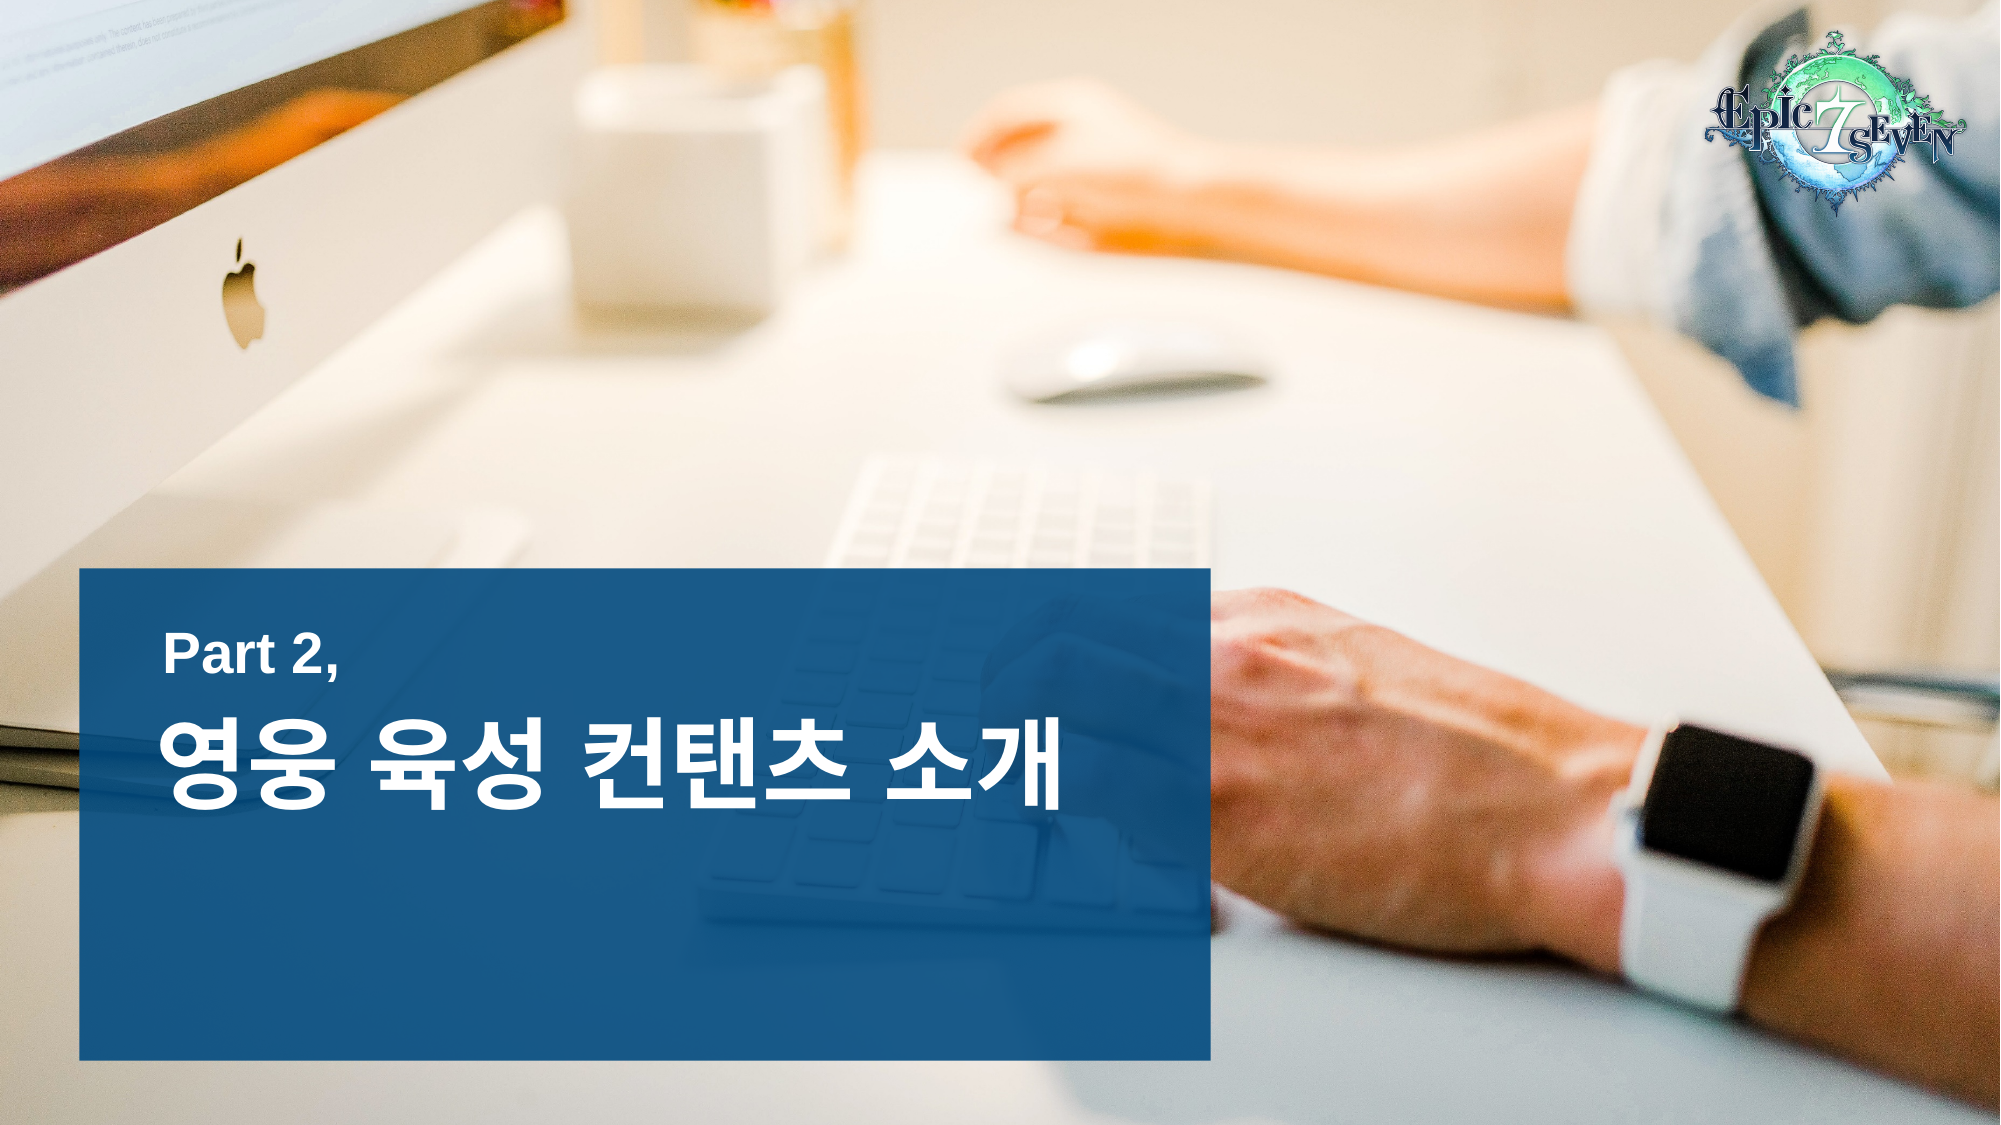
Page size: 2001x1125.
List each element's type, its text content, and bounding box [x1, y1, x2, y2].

text_box 영웅 육성 컨탠츠 소개 [140, 694, 1083, 830]
picture [0, 0, 2000, 1125]
text_box [79, 568, 1211, 1061]
text_box Part 2, [147, 608, 372, 694]
